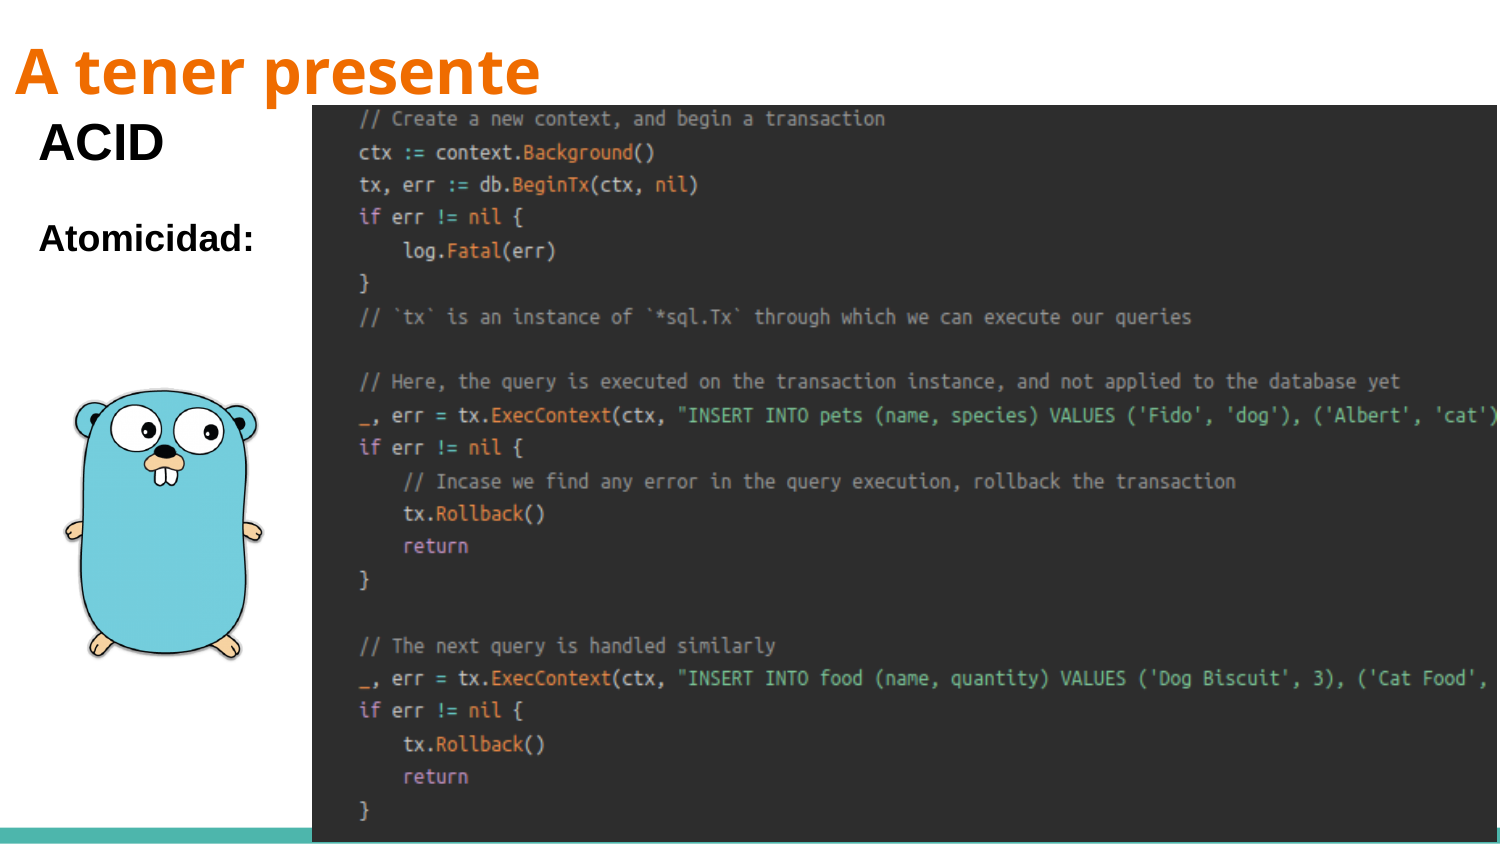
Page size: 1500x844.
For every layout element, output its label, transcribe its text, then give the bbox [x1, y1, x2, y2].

title A tener presente [0, 11, 1469, 128]
picture [0, 105, 1497, 842]
text_box ACID Atomicidad: [23, 128, 312, 336]
